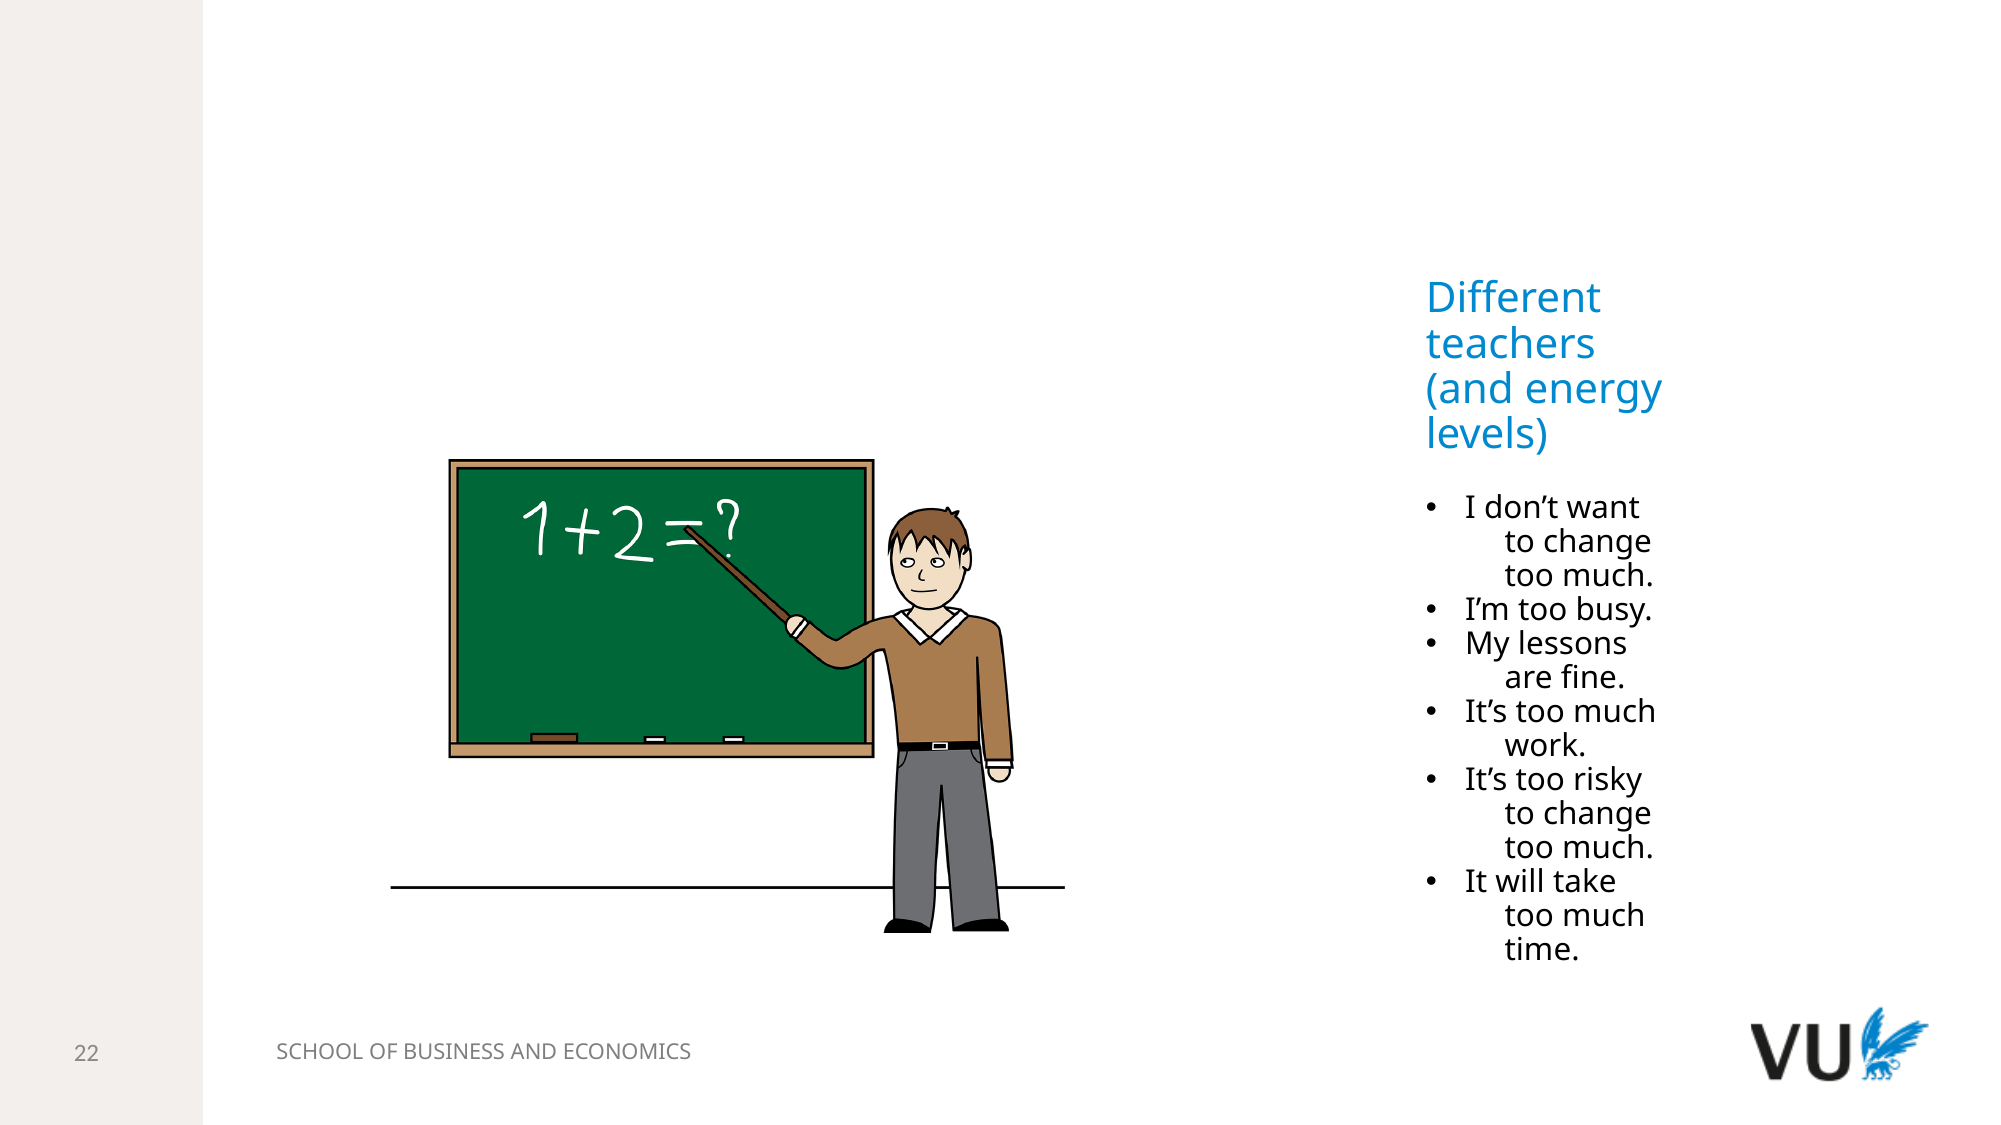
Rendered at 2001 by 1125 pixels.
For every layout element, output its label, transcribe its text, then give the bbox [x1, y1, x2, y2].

list Different teachers (and energy levels) I don’t want to change too much. I’m too busy. My lessons are fine. It’s too much work. It’s too risky to change too much. It will take too much time. [1425, 276, 1927, 978]
text_box SCHOOL OF BUSINESS AND ECONOMICS [276, 977, 1413, 1125]
text_box 19 [73, 977, 203, 1125]
picture [389, 459, 1066, 933]
